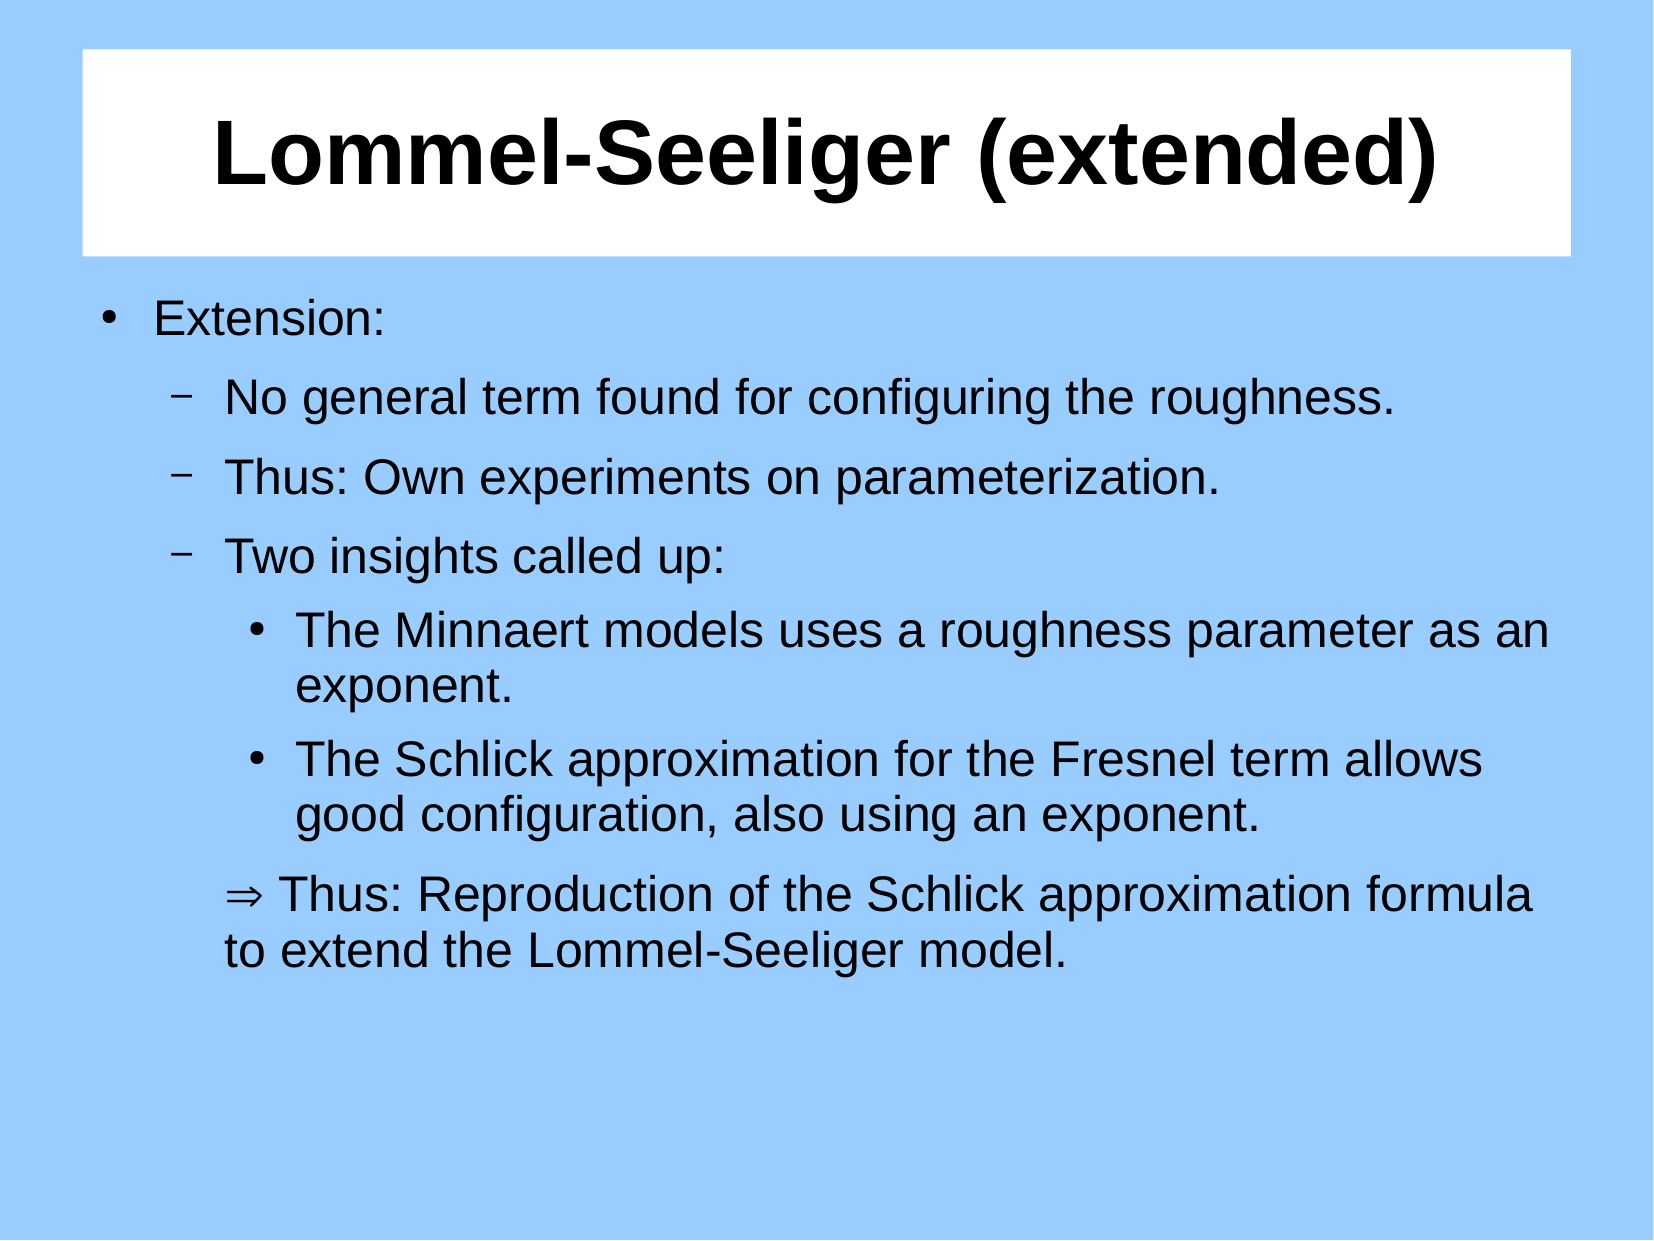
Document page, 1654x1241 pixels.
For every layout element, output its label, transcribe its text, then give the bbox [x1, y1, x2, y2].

title Lommel-Seeliger (extended) [82, 49, 1571, 257]
list Extension: No general term found for configuring the roughness. Thus: Own experiments on parameterization. Two insights called up: The Minnaert models uses a roughness parameter as an exponent. The Schlick approximation for the Fresnel term allows good configuration, also using an exponent.  Thus: Reproduction of the Schlick approximation formula to extend the Lommel-Seeliger model. [82, 290, 1571, 1170]
